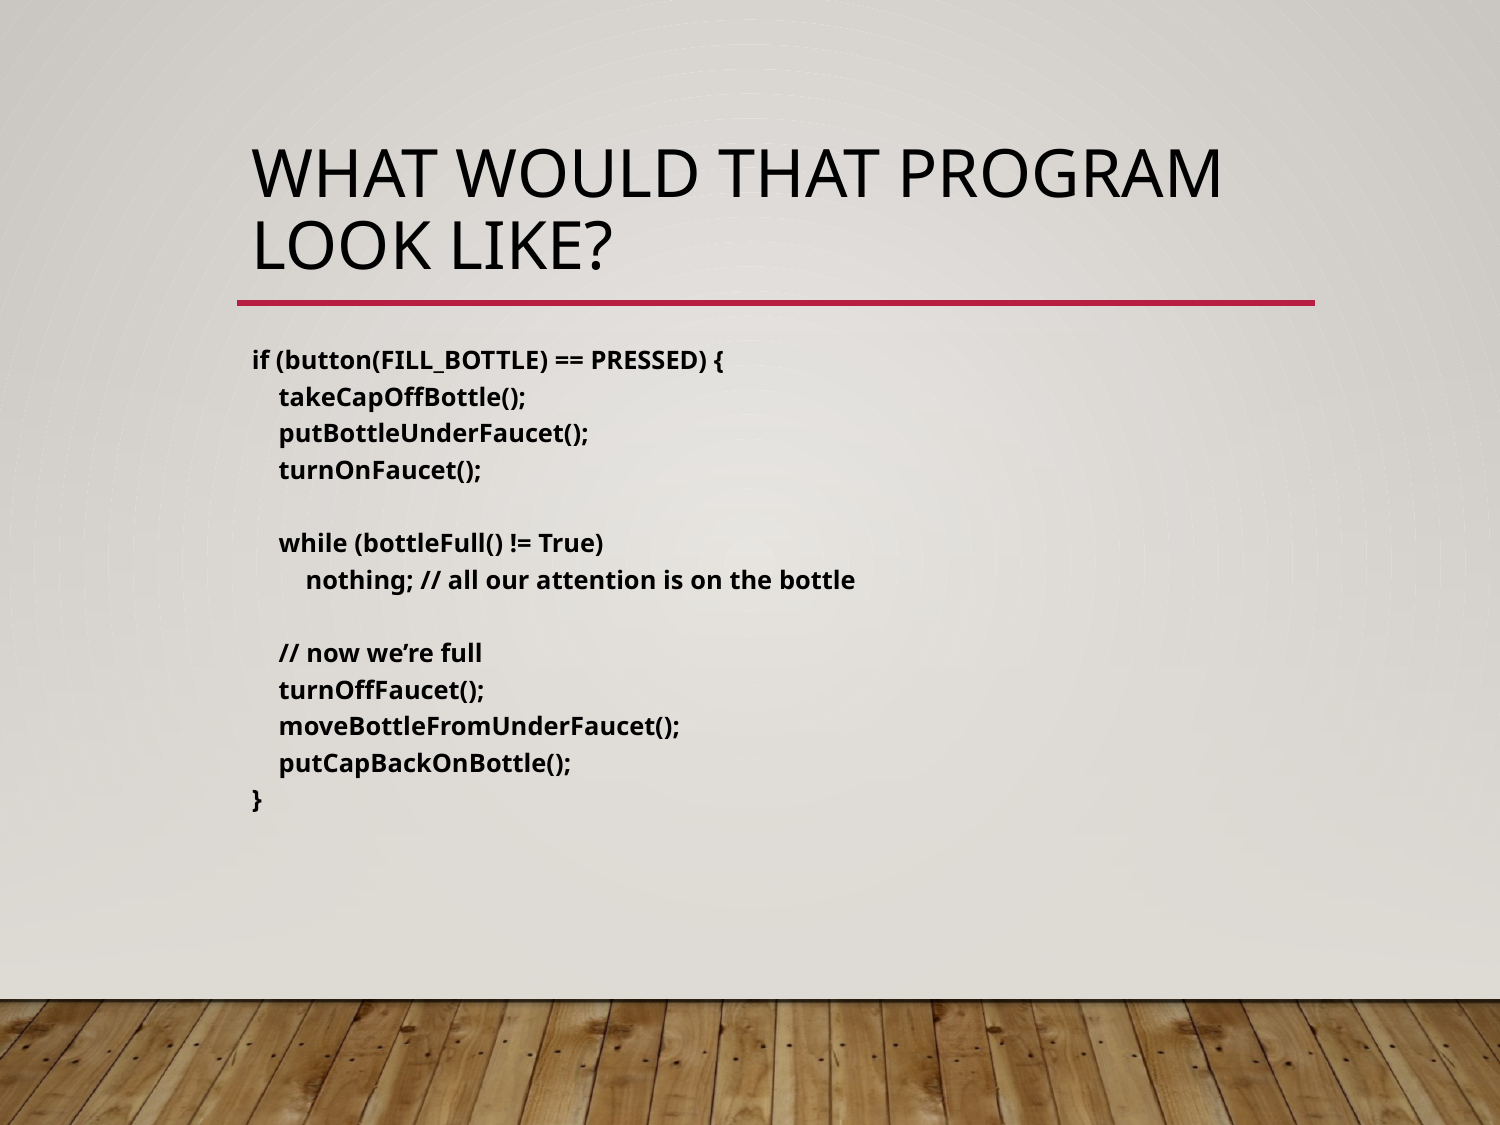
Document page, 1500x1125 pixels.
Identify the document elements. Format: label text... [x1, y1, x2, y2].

title What would that program look like? [236, 131, 1315, 305]
list if (button(FILL_BOTTLE) == PRESSED) { takeCapOffBottle(); putBottleUnderFaucet(); turnOnFaucet(); while (bottleFull() != True) nothing; // all our attention is on the bottle // now we’re full turnOffFaucet(); moveBottleFromUnderFaucet(); putCapBackOnBottle(); } [236, 330, 1315, 897]
picture [0, 999, 1500, 1125]
